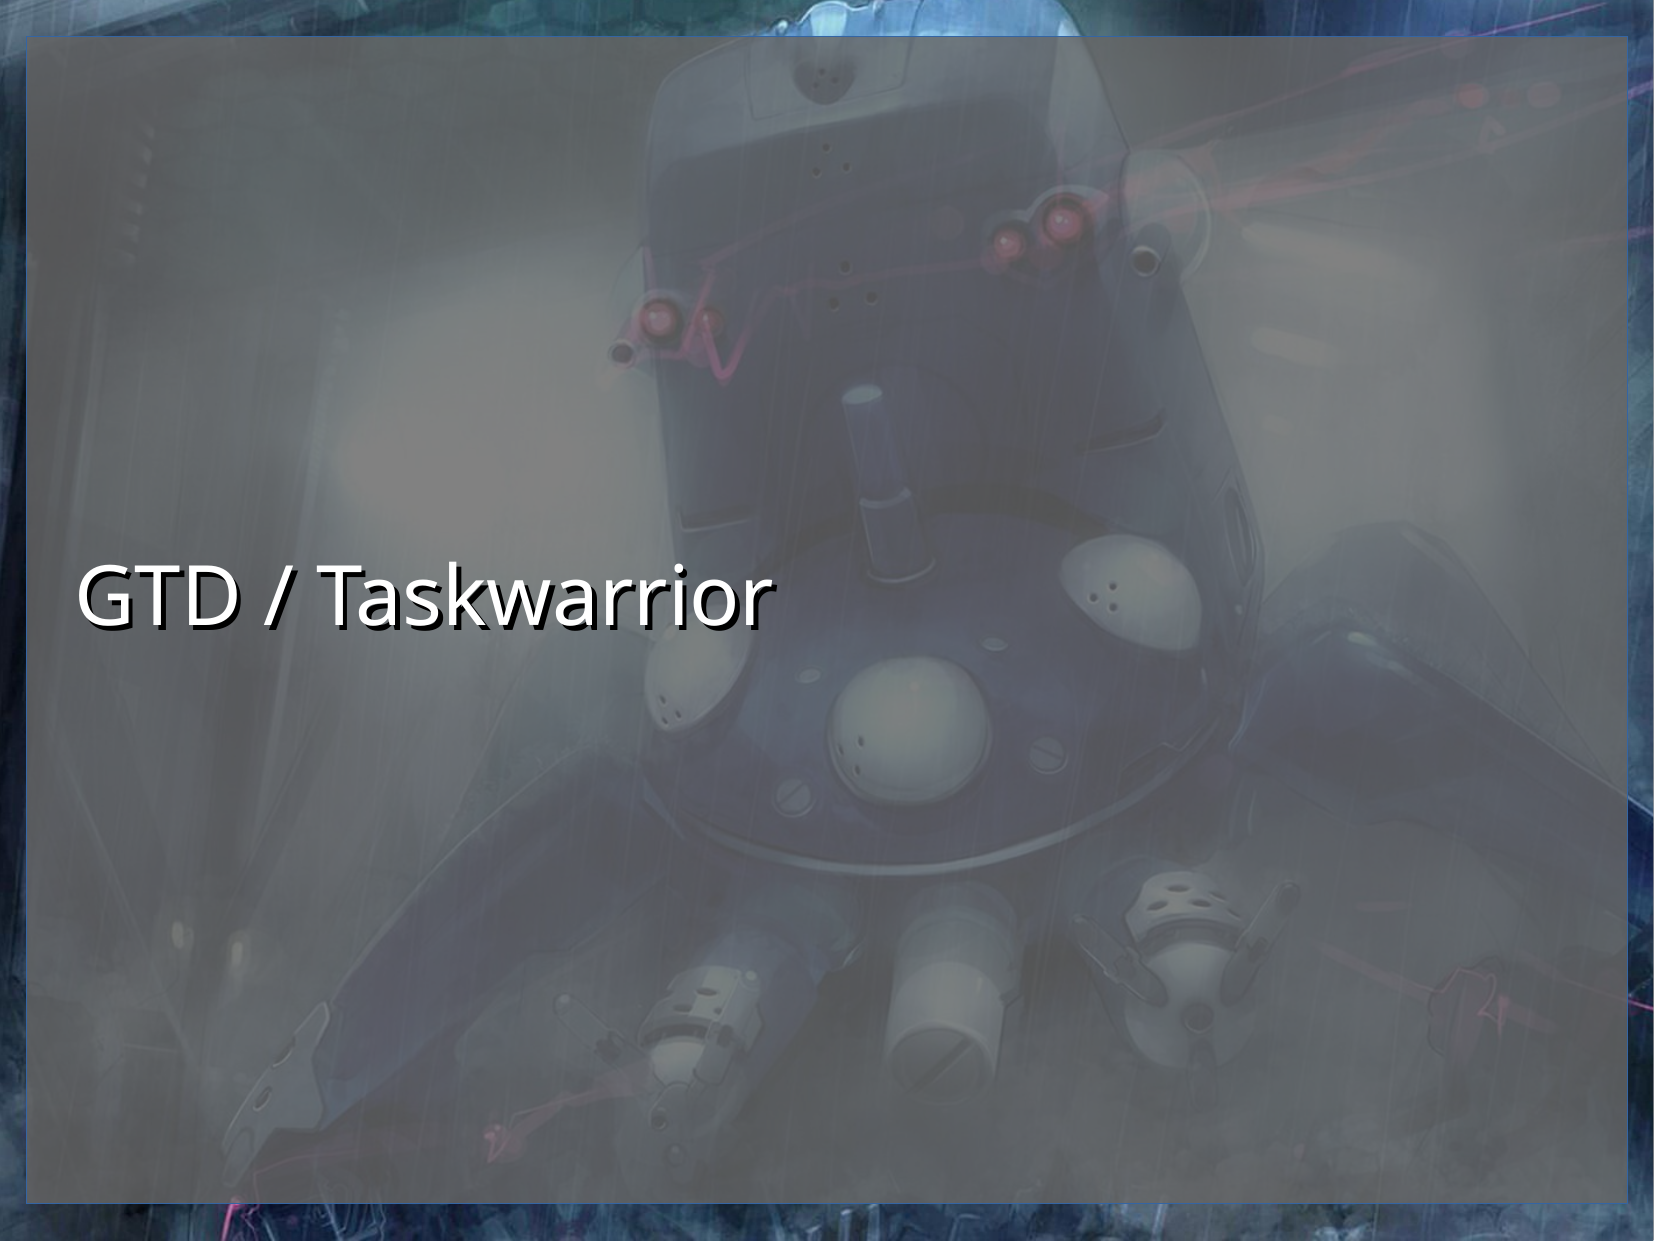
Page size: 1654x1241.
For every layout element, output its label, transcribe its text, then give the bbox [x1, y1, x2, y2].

picture [0, 0, 1654, 1241]
text_box [26, 36, 1628, 1204]
text_box GTD / Taskwarrior [59, 529, 1594, 711]
